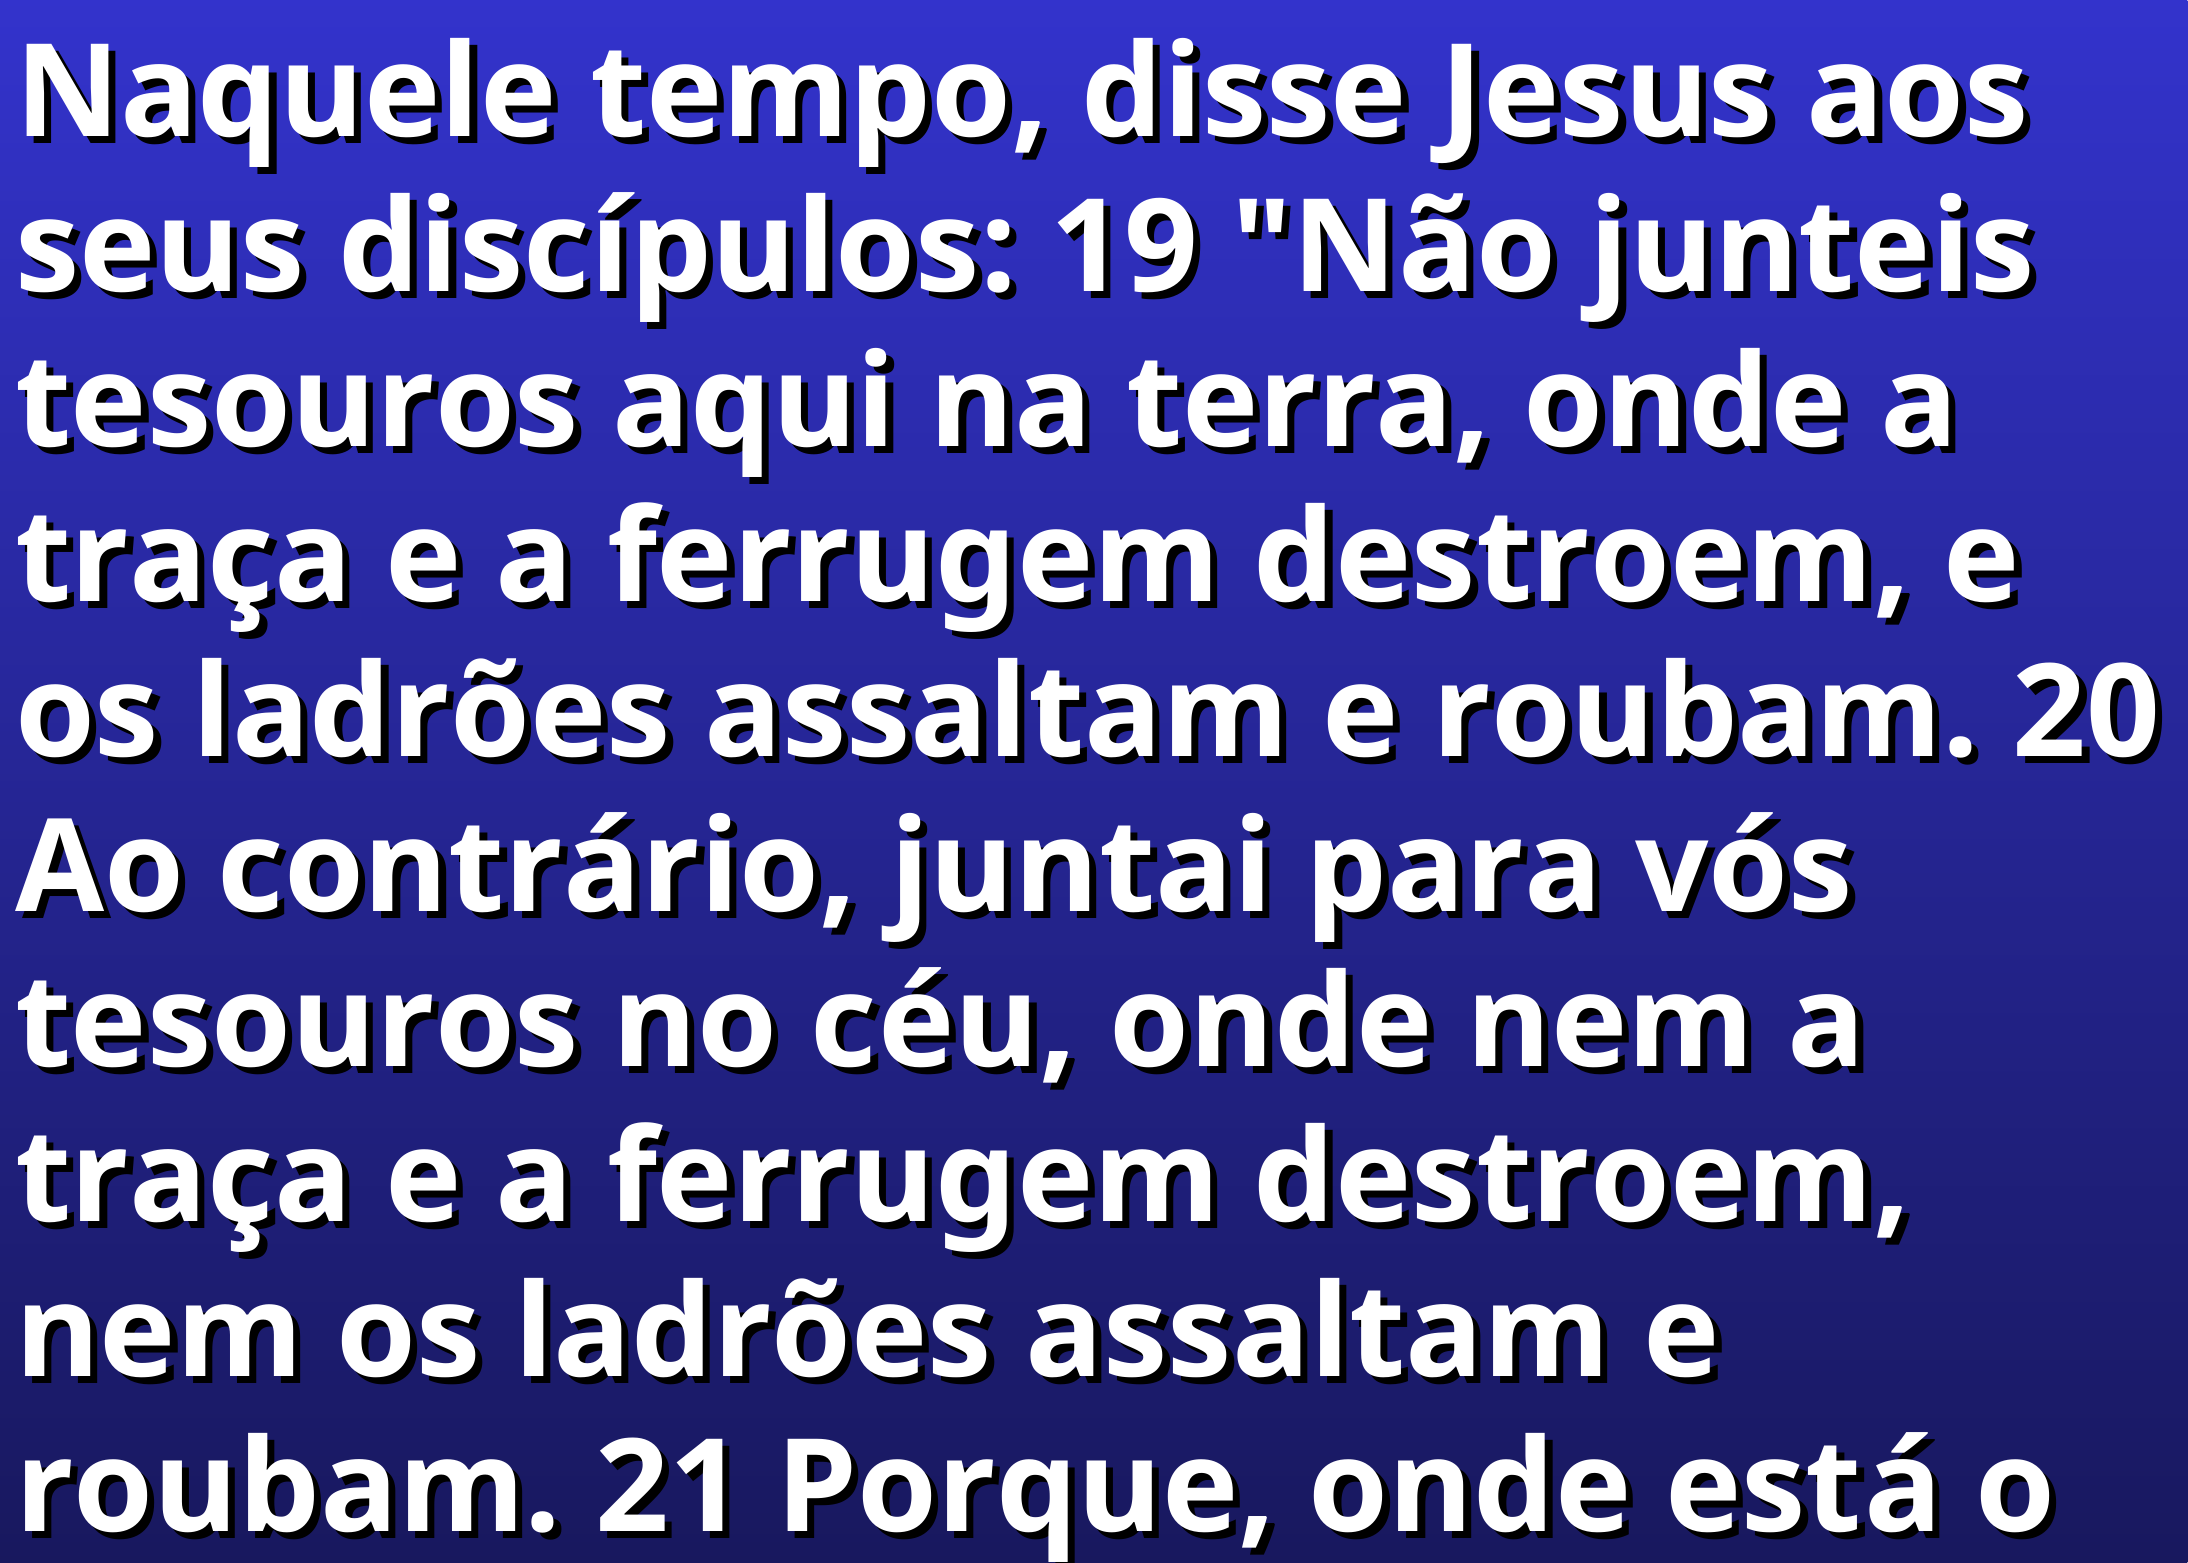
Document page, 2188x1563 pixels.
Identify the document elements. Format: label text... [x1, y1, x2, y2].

text_box Naquele tempo, disse Jesus aos seus discípulos: 19 "Não junteis tesouros aqui na terra, onde a traça e a ferrugem destroem, e os ladrões assaltam e roubam. 20 Ao contrário, juntai para vós tesouros no céu, onde nem a traça e a ferrugem destroem, nem os ladrões assaltam e roubam. 21 Porque, onde está o [0, 0, 2188, 1563]
